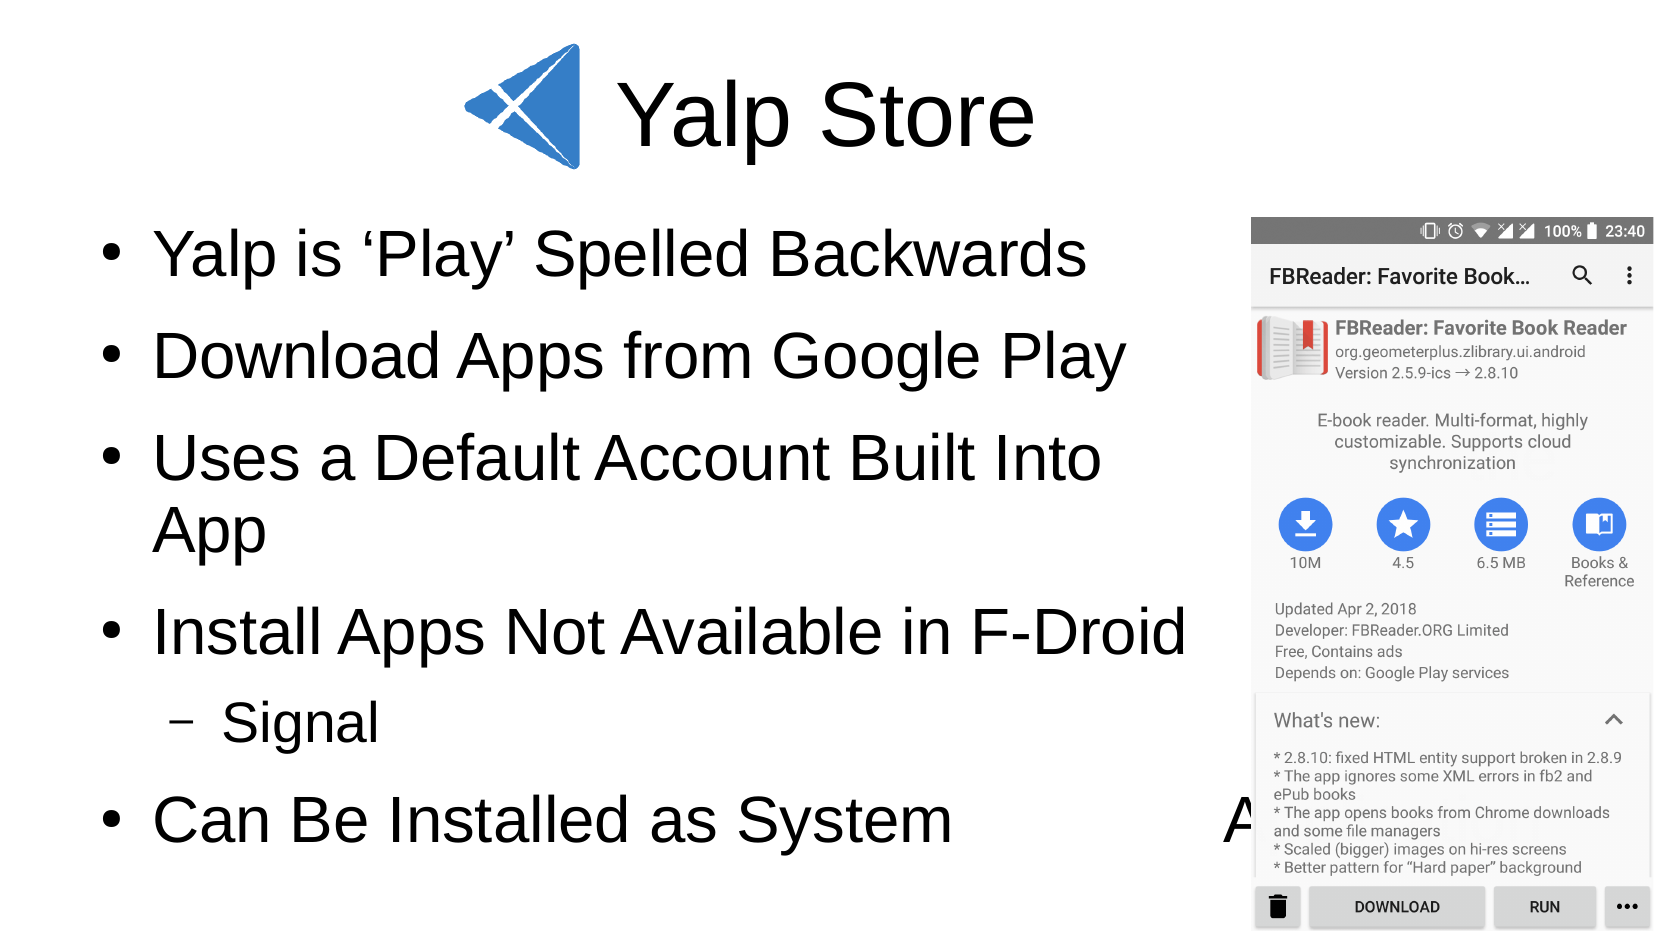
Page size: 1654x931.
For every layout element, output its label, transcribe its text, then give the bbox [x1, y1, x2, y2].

picture [459, 39, 581, 172]
title Yalp Store [82, 37, 1571, 193]
list Yalp is ‘Play’ Spelled Backwards Download Apps from Google Play Uses a Default Account Built Into the App Install Apps Not Available in F-Droid Signal Can Be Installed as System Application [82, 217, 1251, 931]
picture [1251, 217, 1654, 931]
